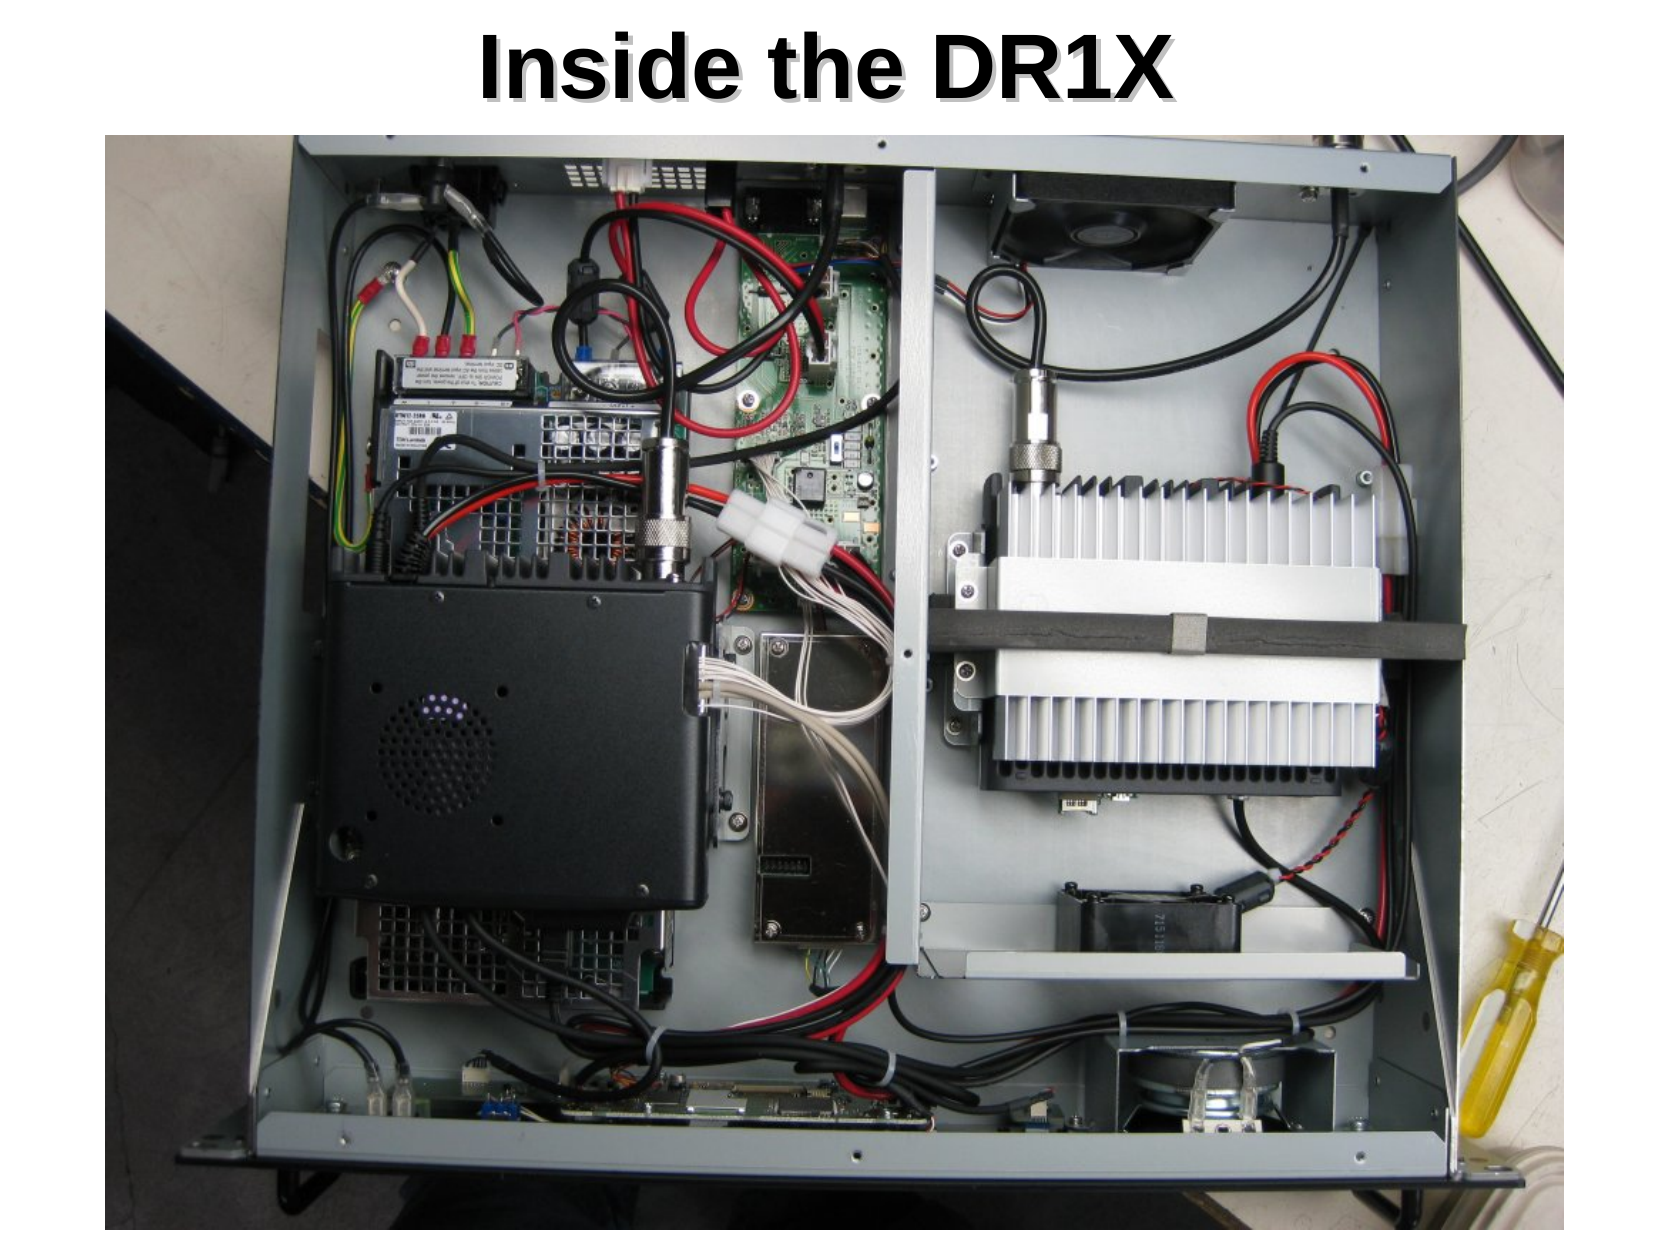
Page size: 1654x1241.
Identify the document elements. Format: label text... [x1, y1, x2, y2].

title Inside the DR1X [82, 15, 1571, 118]
picture [105, 135, 1564, 1231]
